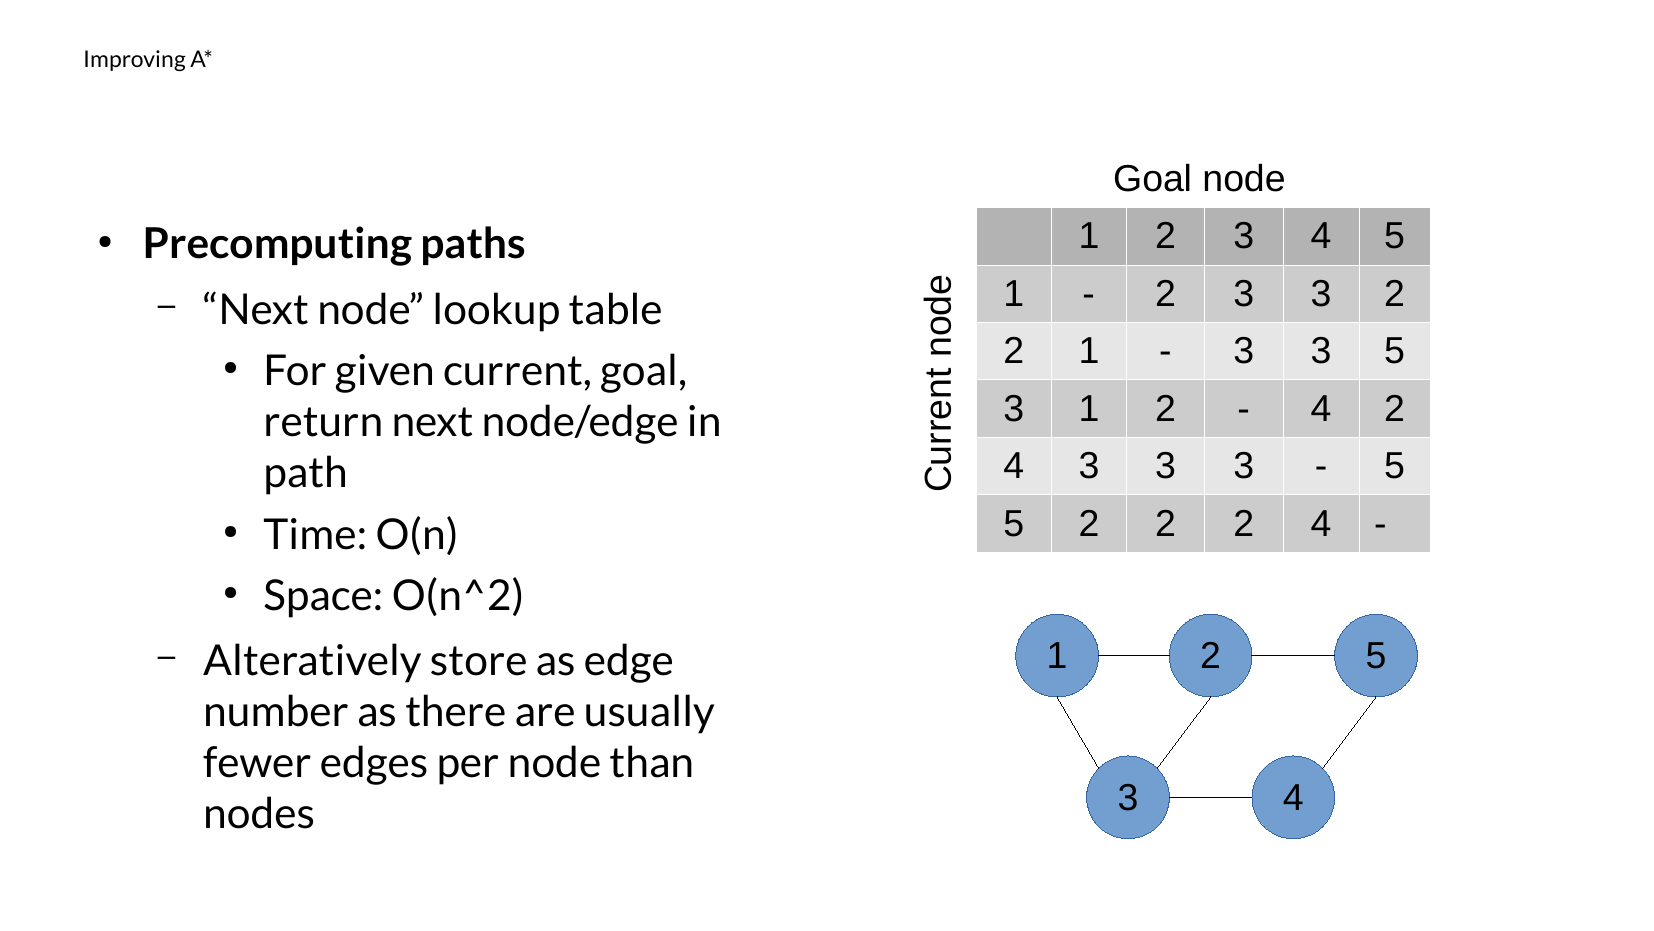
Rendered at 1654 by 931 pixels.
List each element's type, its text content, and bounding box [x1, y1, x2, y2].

table_cell 4 [1284, 495, 1359, 552]
text_box 2 [1169, 614, 1252, 697]
table_cell 5 [1360, 438, 1430, 494]
table_cell 2 [977, 323, 1051, 379]
table_cell 4 [977, 438, 1051, 494]
table_cell 2 [1127, 495, 1204, 552]
table_cell - [1205, 380, 1283, 437]
table_cell 3 [1052, 438, 1126, 494]
table_cell 3 [977, 380, 1051, 437]
table_cell 2 [1360, 380, 1430, 437]
table_cell 3 [1127, 438, 1204, 494]
table_cell 1 [977, 266, 1051, 322]
table_cell 3 [1284, 266, 1359, 322]
table_header 2 [1127, 208, 1204, 265]
table_header 4 [1284, 208, 1359, 265]
table_cell 2 [1127, 380, 1204, 437]
table_cell - [1284, 438, 1359, 494]
table_cell - [1127, 323, 1204, 379]
table_cell 2 [1360, 266, 1430, 322]
title Improving A* [83, 0, 1571, 119]
table_cell 3 [1205, 323, 1283, 379]
table_cell 5 [1360, 323, 1430, 379]
table_header 3 [1205, 208, 1283, 265]
table_cell 4 [1284, 380, 1359, 437]
table_cell 1 [1052, 380, 1126, 437]
text_box 5 [1334, 614, 1418, 697]
table_cell 5 [977, 495, 1051, 552]
text_box 4 [1251, 755, 1335, 839]
table_cell 2 [1052, 495, 1126, 552]
text_box Current node [909, 259, 967, 508]
table_header 5 [1360, 208, 1430, 265]
table_cell - [1360, 495, 1430, 552]
text_box 3 [1086, 755, 1170, 839]
table_header [977, 208, 1051, 265]
list Precomputing paths “Next node” lookup table For given current, goal, return next node/edge in path Time: O(n) Space: O(n^2) Alteratively store as edge number as there are usually fewer edges per node than nodes [82, 217, 809, 839]
table_cell 2 [1205, 495, 1283, 552]
table_cell 2 [1127, 266, 1204, 322]
table_cell 3 [1284, 323, 1359, 379]
text_box Goal node [1098, 150, 1301, 208]
table_cell 3 [1205, 438, 1283, 494]
table_cell - [1052, 266, 1126, 322]
table_cell 1 [1052, 323, 1126, 379]
text_box 1 [1015, 614, 1099, 697]
table_header 1 [1052, 208, 1126, 265]
table_cell 3 [1205, 266, 1283, 322]
